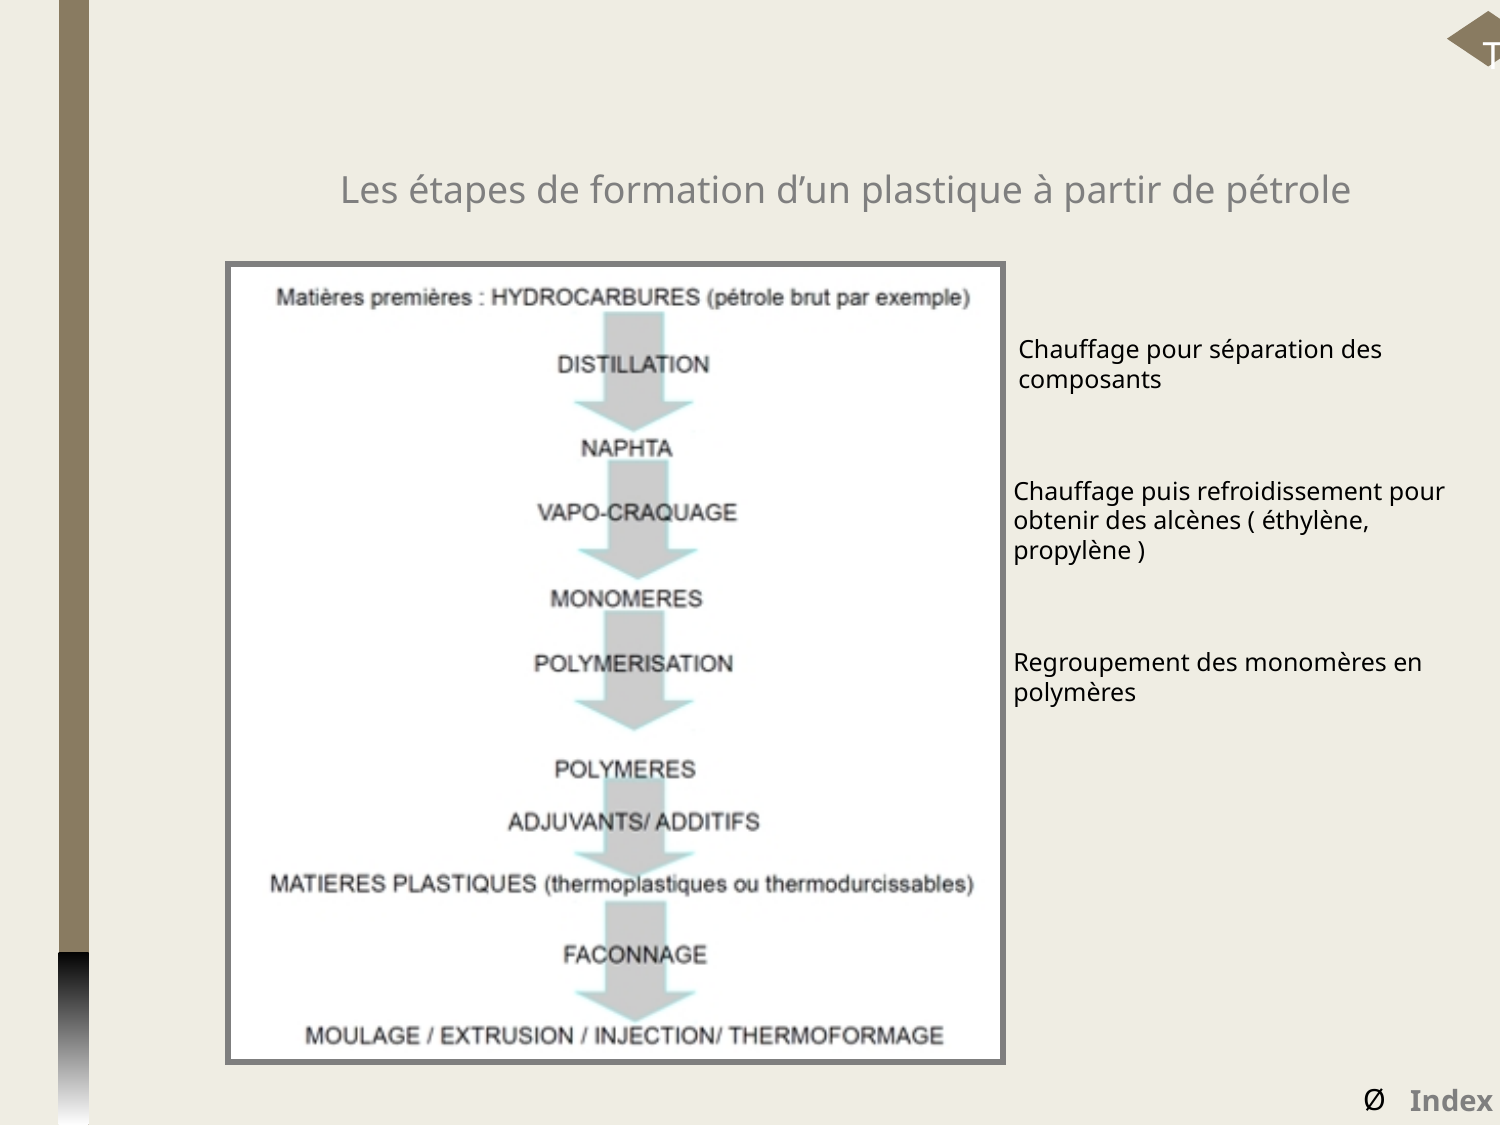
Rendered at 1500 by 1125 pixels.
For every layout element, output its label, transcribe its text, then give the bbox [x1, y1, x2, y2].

text_box Regroupement des monomères en polymères [998, 638, 1500, 685]
text_box Chauffage pour séparation des composants [1003, 326, 1500, 372]
text_box Index [1348, 1074, 1493, 1125]
text_box [59, 0, 89, 1125]
picture [231, 267, 1001, 1059]
text_box T [1446, 10, 1500, 67]
text_box Les étapes de formation d’un plastique à partir de pétrole [324, 158, 1276, 220]
text_box T [1494, 45, 1500, 63]
text_box Chauffage puis refroidissement pour obtenir des alcènes ( éthylène, propylène ) [998, 467, 1483, 544]
